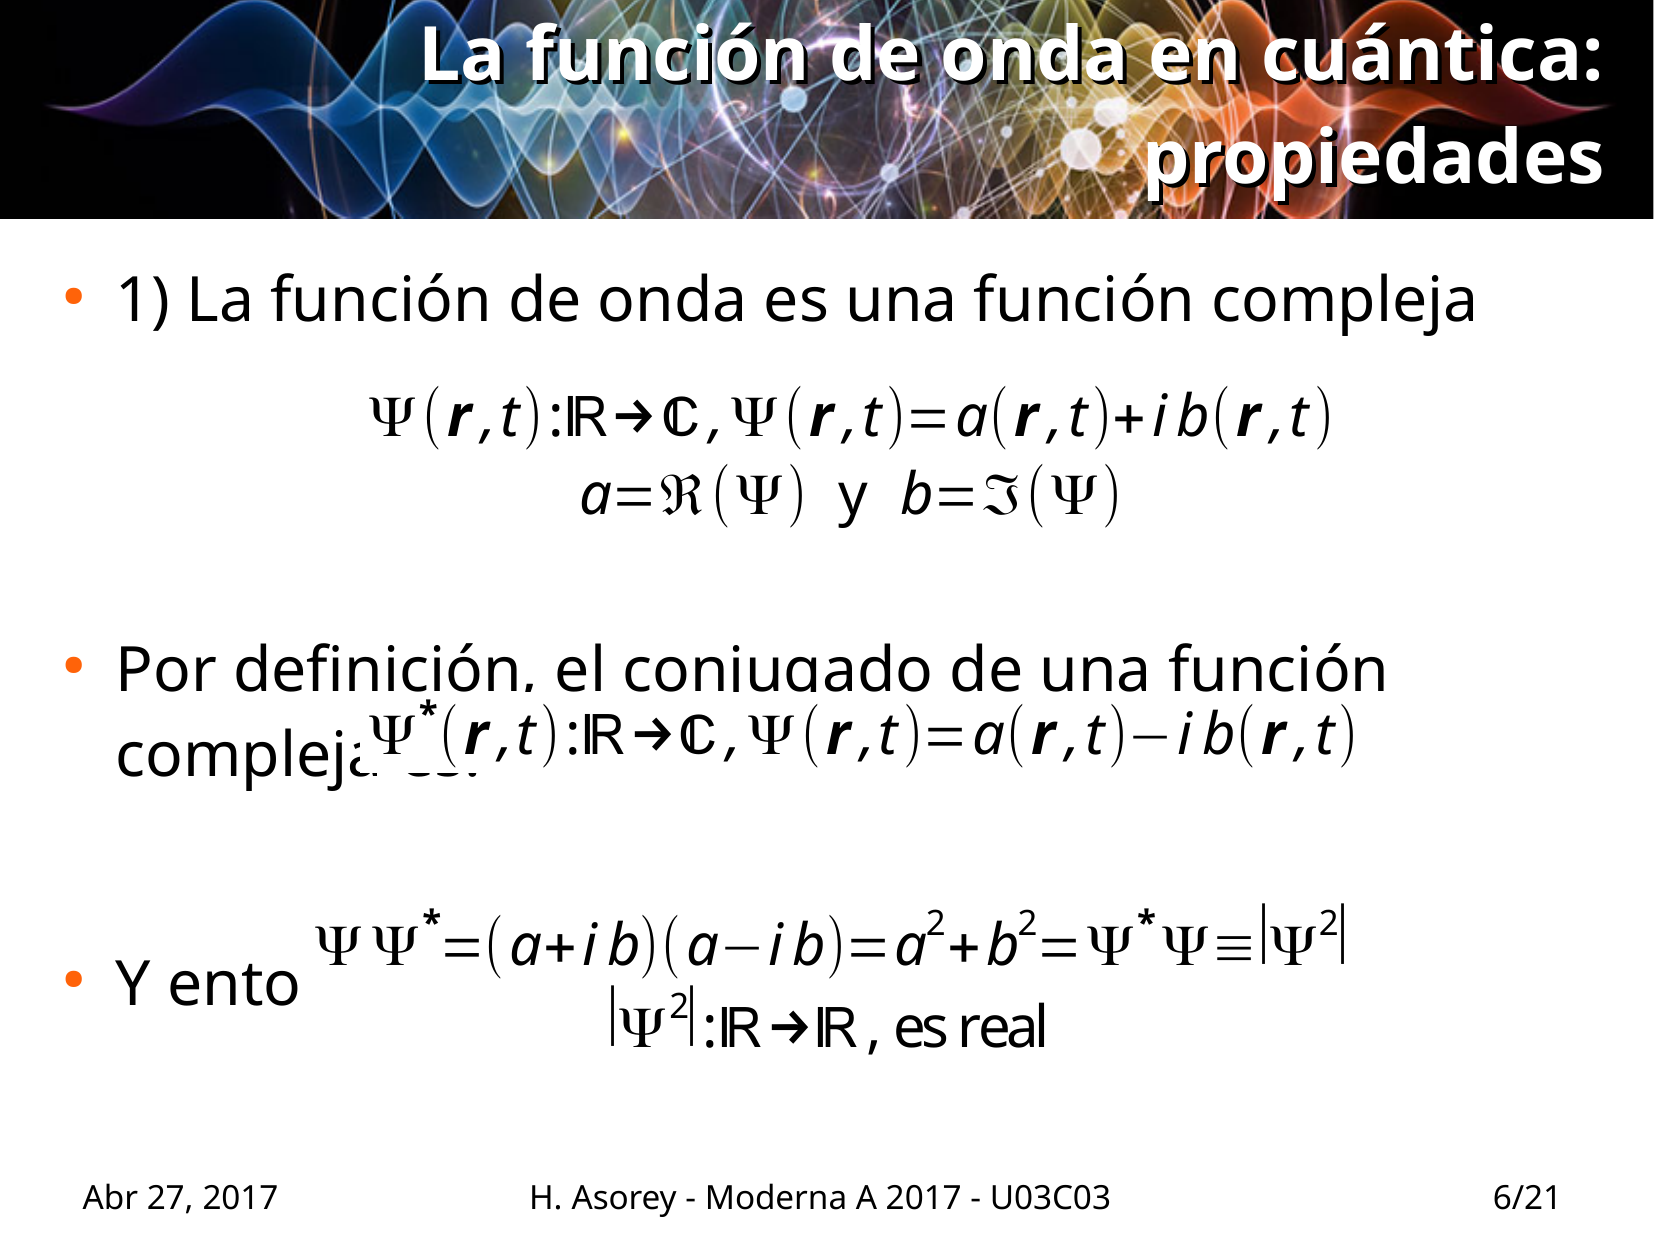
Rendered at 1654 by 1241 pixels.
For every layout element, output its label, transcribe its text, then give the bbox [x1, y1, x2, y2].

picture [0, 0, 1654, 219]
chart [305, 901, 1360, 1066]
title La función de onda en cuántica: propiedades [45, 15, 1606, 191]
list 1) La función de onda es una función compleja Por definición, el conjugado de una función compleja es: Y entonces: [45, 255, 1606, 1156]
chart [360, 380, 1340, 533]
chart [360, 691, 1365, 774]
